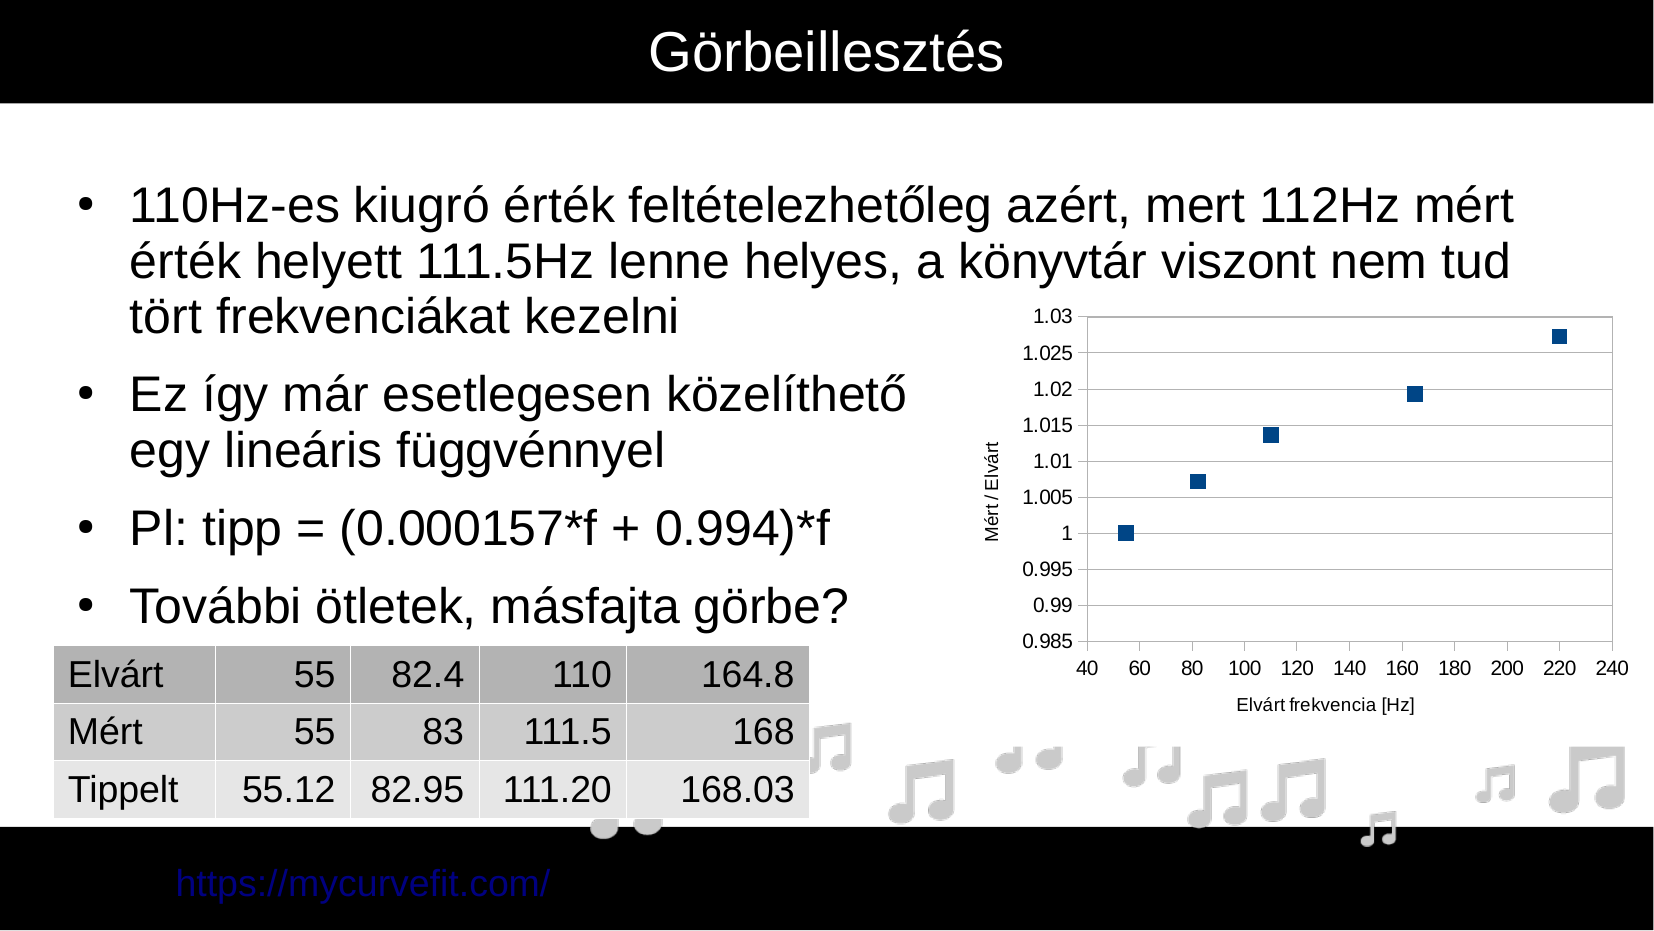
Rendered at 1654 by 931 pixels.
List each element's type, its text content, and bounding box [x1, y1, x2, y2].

table_header 110 [480, 646, 626, 703]
chart [948, 296, 1643, 747]
table_cell 55 [216, 704, 350, 760]
table_header 55 [216, 646, 350, 703]
table_cell 168.03 [627, 761, 809, 818]
table_cell 168 [627, 704, 809, 760]
table_header Elvárt [54, 646, 215, 703]
table_cell 83 [351, 704, 479, 760]
title Görbeillesztés [59, 6, 1595, 98]
table_cell 111.5 [480, 704, 626, 760]
table_cell Tippelt [54, 761, 215, 818]
table_cell 111.20 [480, 761, 626, 818]
list 110Hz-es kiugró érték feltételezhetőleg azért, mert 112Hz mért érték helyett 111.5Hz lenne helyes, a könyvtár viszont nem tud tört frekvenciákat kezelni Ez így már esetlegesen közelíthető egy lineáris függvénnyel Pl: tipp = (0.000157*f + 0.994)*f További ötletek, másfajta görbe? [59, 177, 1595, 768]
table_cell 55.12 [216, 761, 350, 818]
table_header 164.8 [627, 646, 809, 703]
table_cell Mért [54, 704, 215, 760]
text_box https://mycurvefit.com/ [90, 855, 566, 912]
table_cell 82.95 [351, 761, 479, 818]
table_header 82.4 [351, 646, 479, 703]
